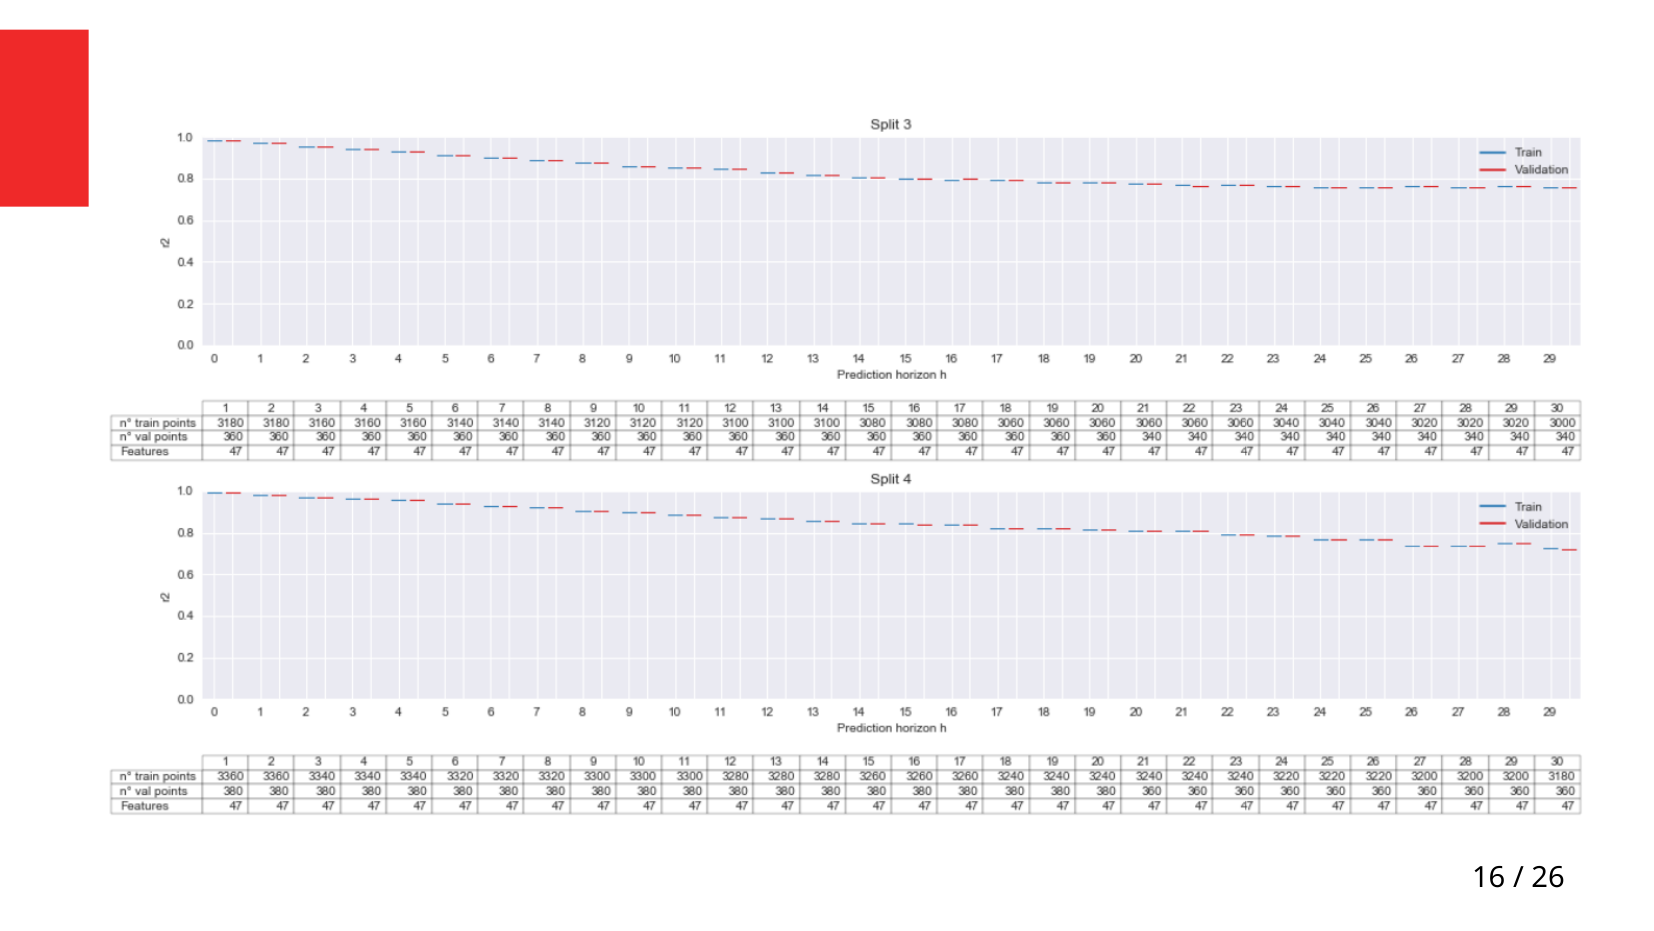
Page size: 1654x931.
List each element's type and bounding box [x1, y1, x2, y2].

picture [103, 113, 1589, 821]
